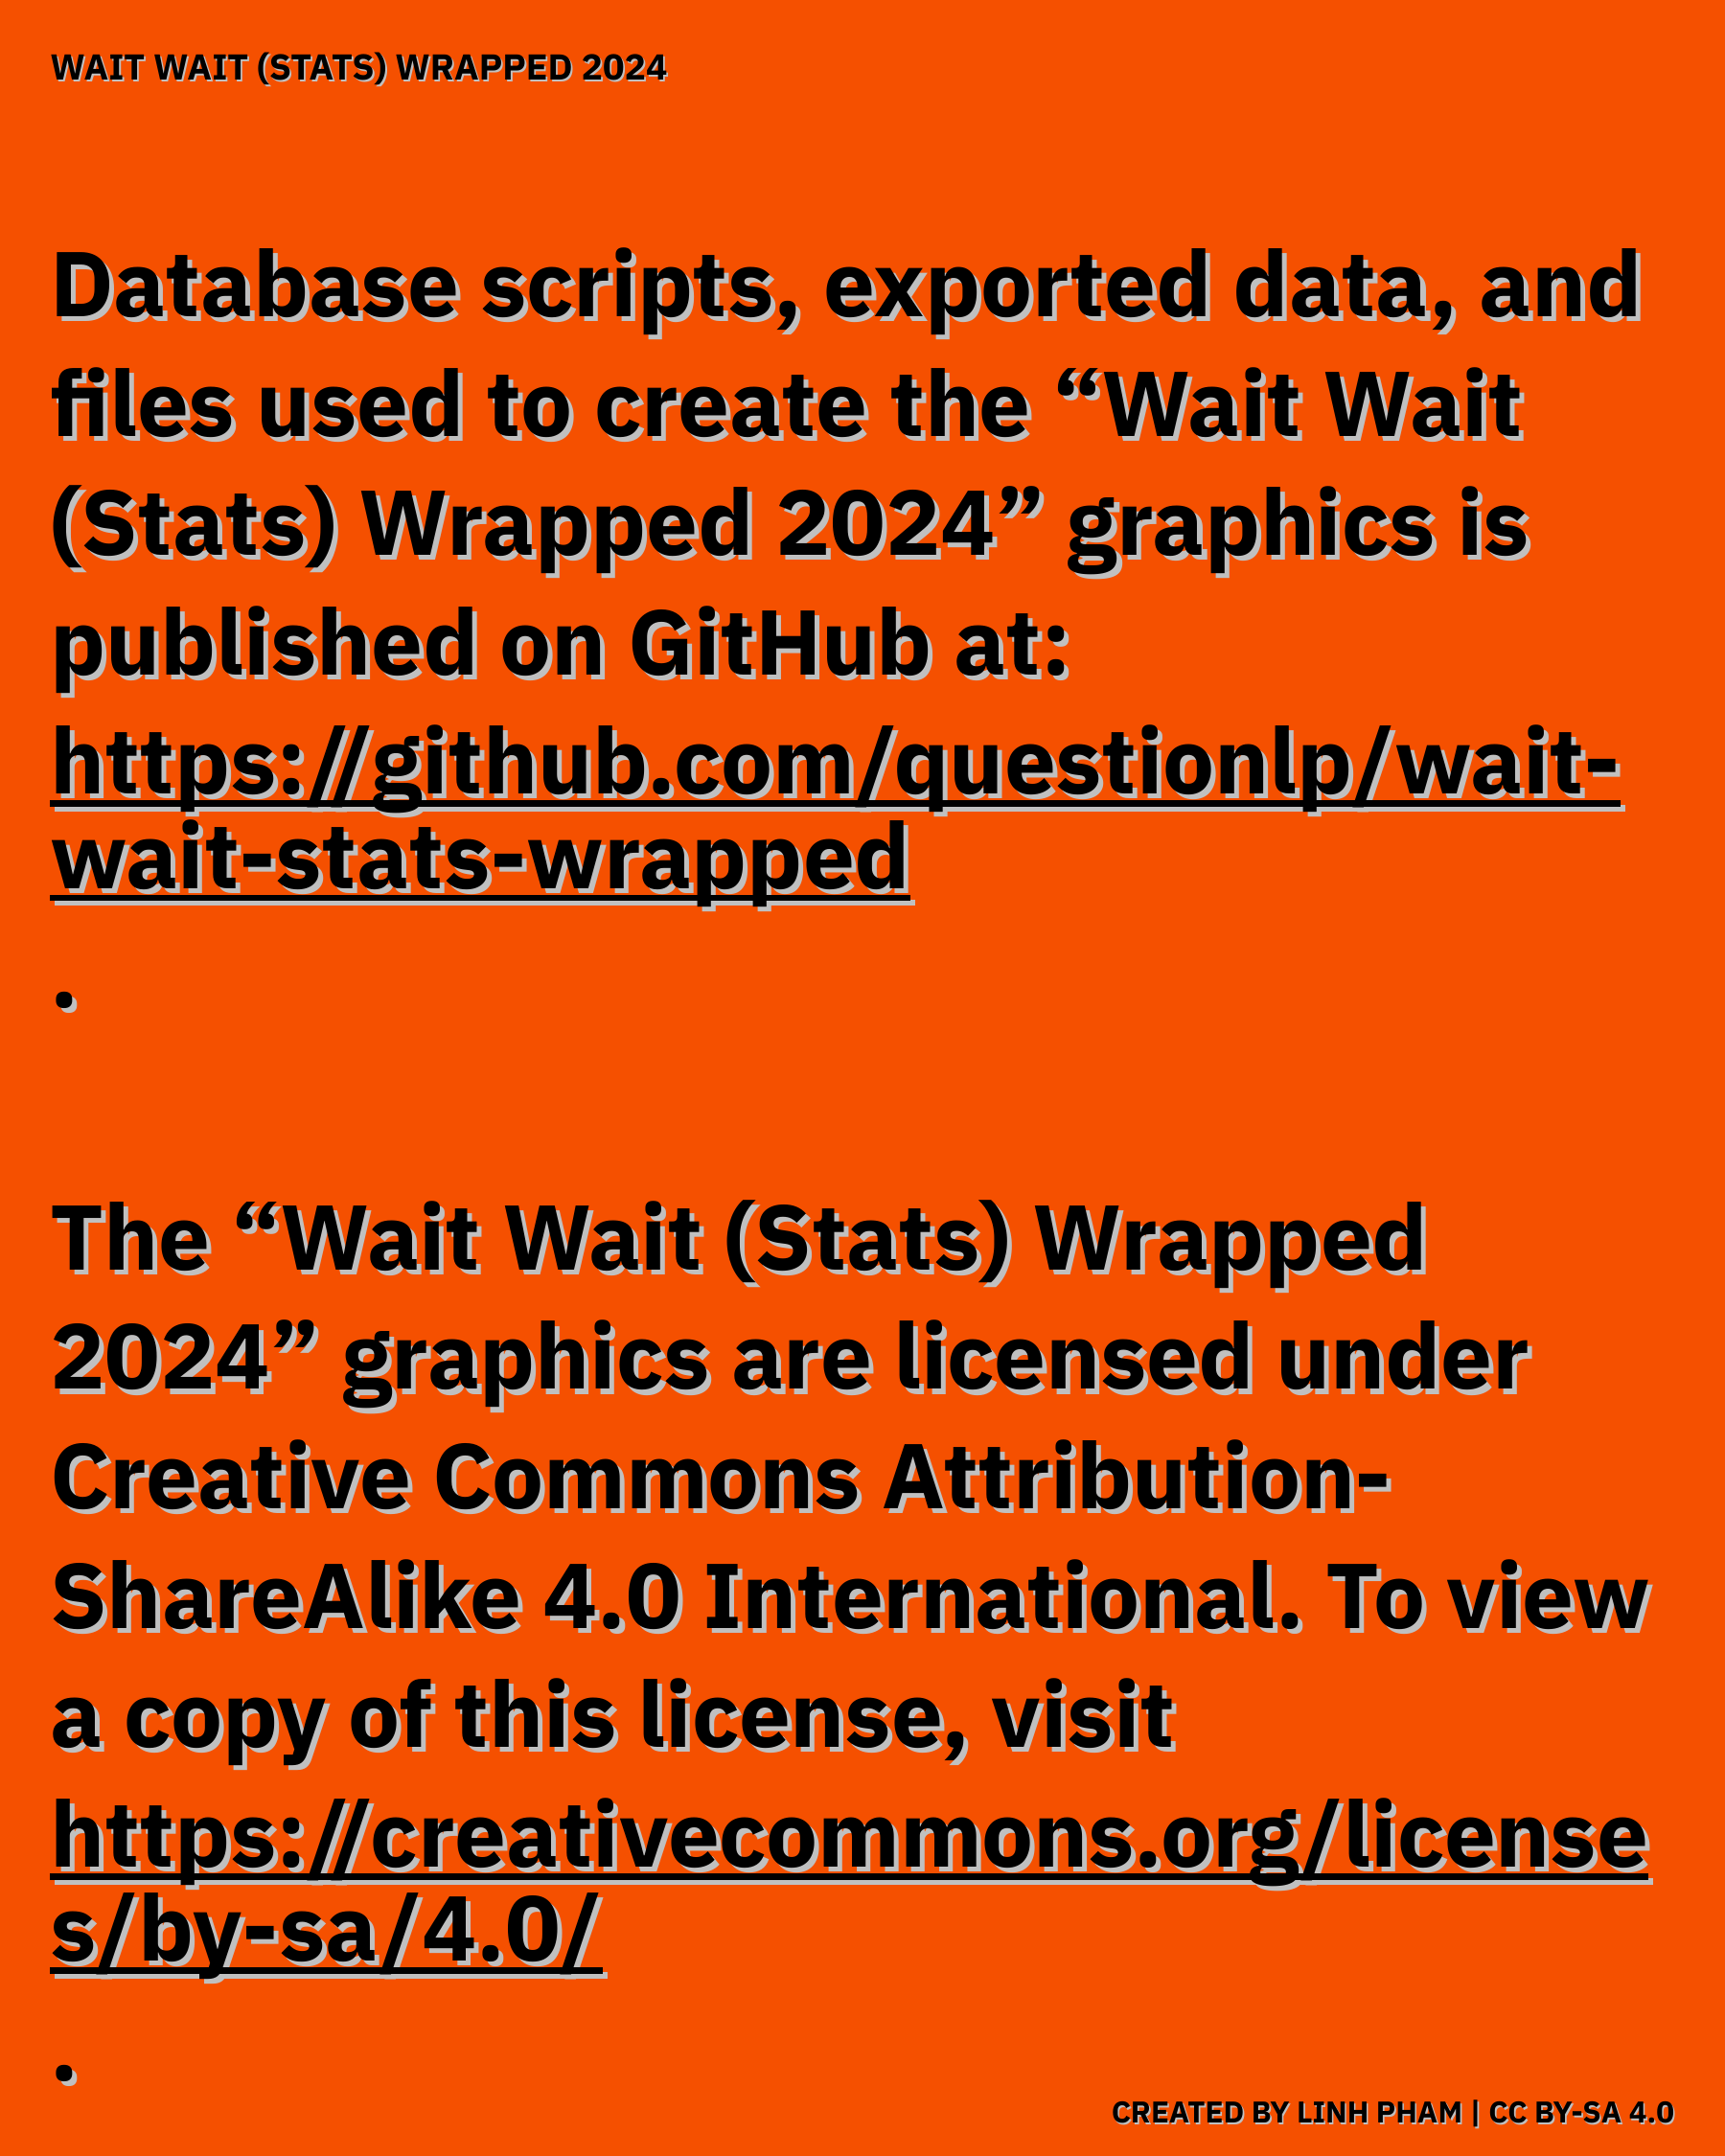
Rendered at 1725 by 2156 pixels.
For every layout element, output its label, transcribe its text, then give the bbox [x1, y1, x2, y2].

text_box Created by Linh Pham | CC BY-SA 4.0 [35, 2084, 1690, 2139]
text_box Database scripts, exported data, and files used to create the “Wait Wait (Stats) Wrapped 2024” graphics is published on GitHub at: https://github.com/questionlp/wait-wait-stats-wrapped. The “Wait Wait (Stats) Wrapped 2024” graphics are licensed under Creative Commons Attribution-ShareAlike 4.0 International. To view a copy of this license, visit https://creativecommons.org/licenses/by-sa/4.0/. [35, 215, 1690, 2084]
text_box WAIT WAIT (STATS) WRAPPED 2024 [35, 35, 1690, 98]
